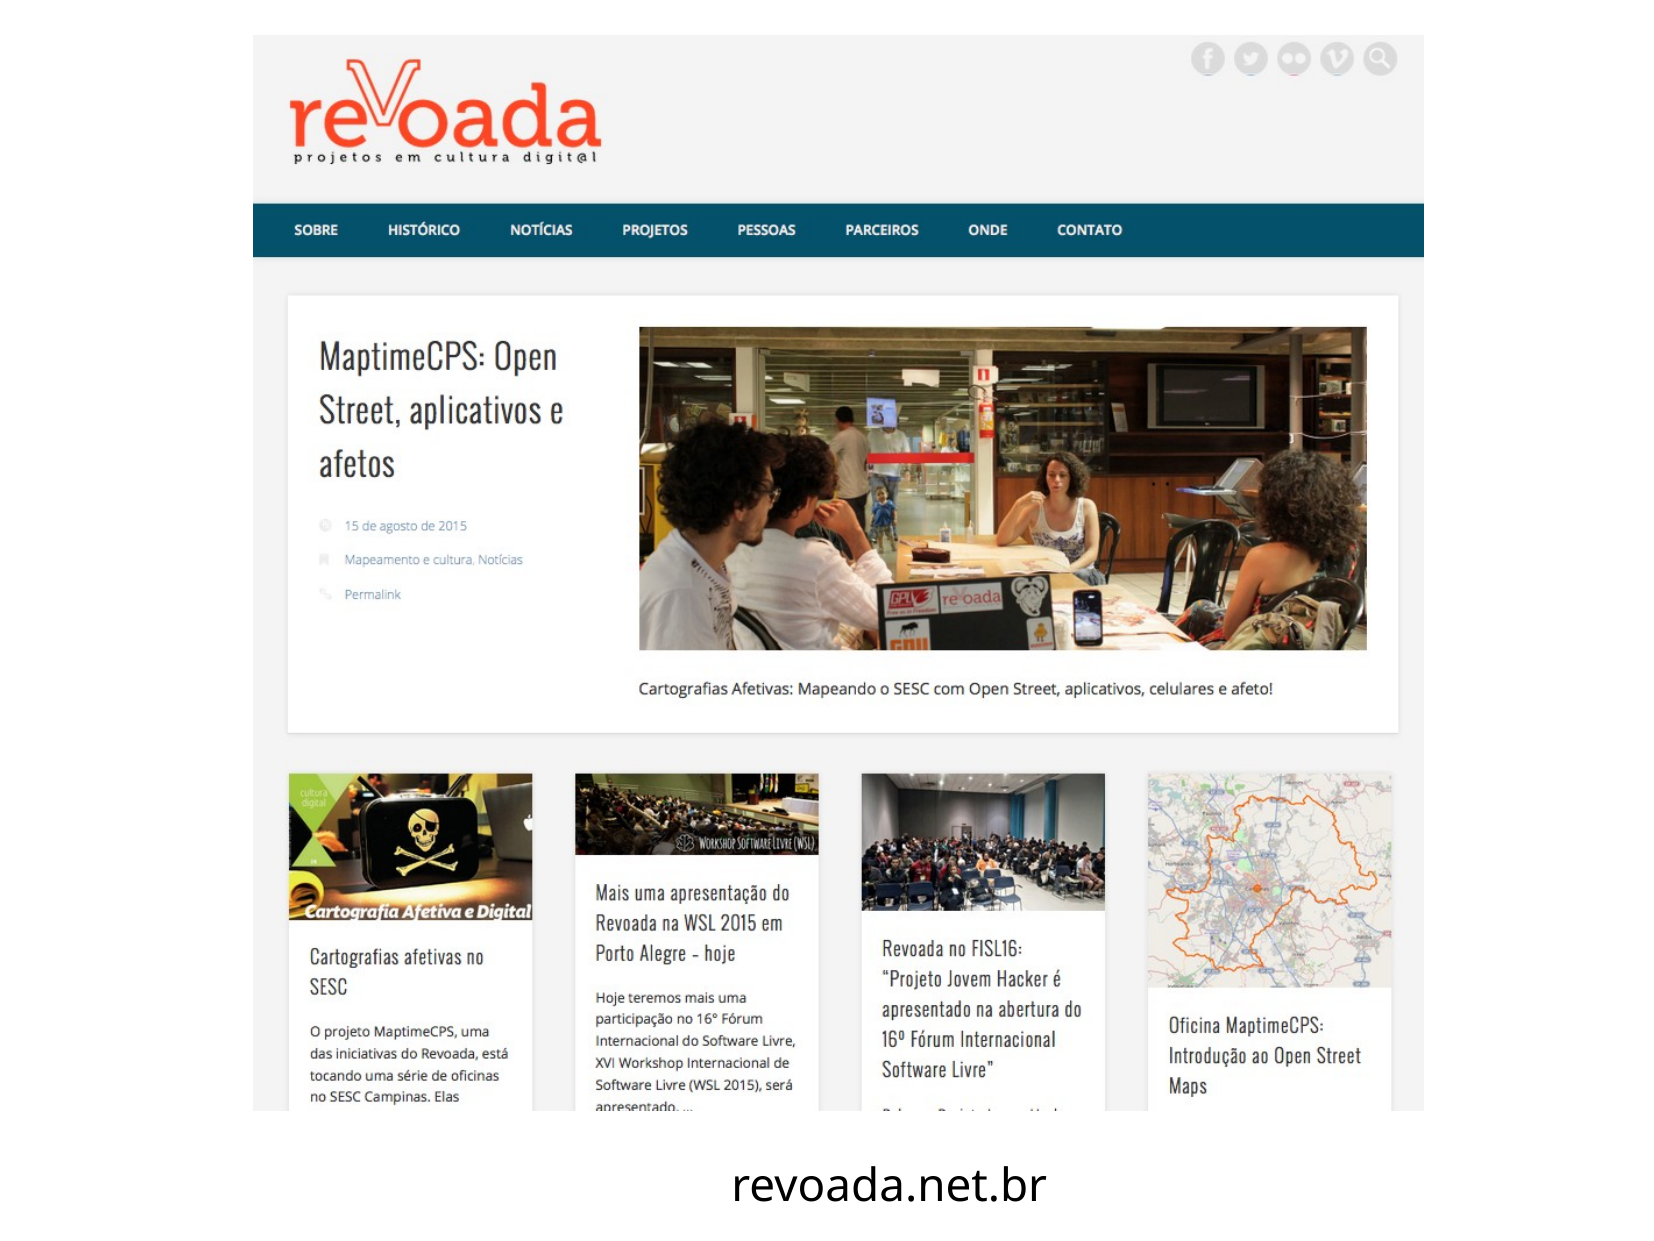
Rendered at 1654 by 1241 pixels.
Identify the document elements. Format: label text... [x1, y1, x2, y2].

picture [511, 221, 574, 236]
picture [295, 224, 339, 236]
picture [969, 223, 1008, 236]
picture [253, 35, 1424, 204]
picture [846, 223, 919, 237]
picture [739, 224, 796, 237]
picture [388, 221, 460, 236]
picture [253, 256, 1424, 1111]
picture [621, 222, 689, 238]
text_box revoada.net.br [716, 1145, 1085, 1216]
picture [1058, 223, 1125, 237]
